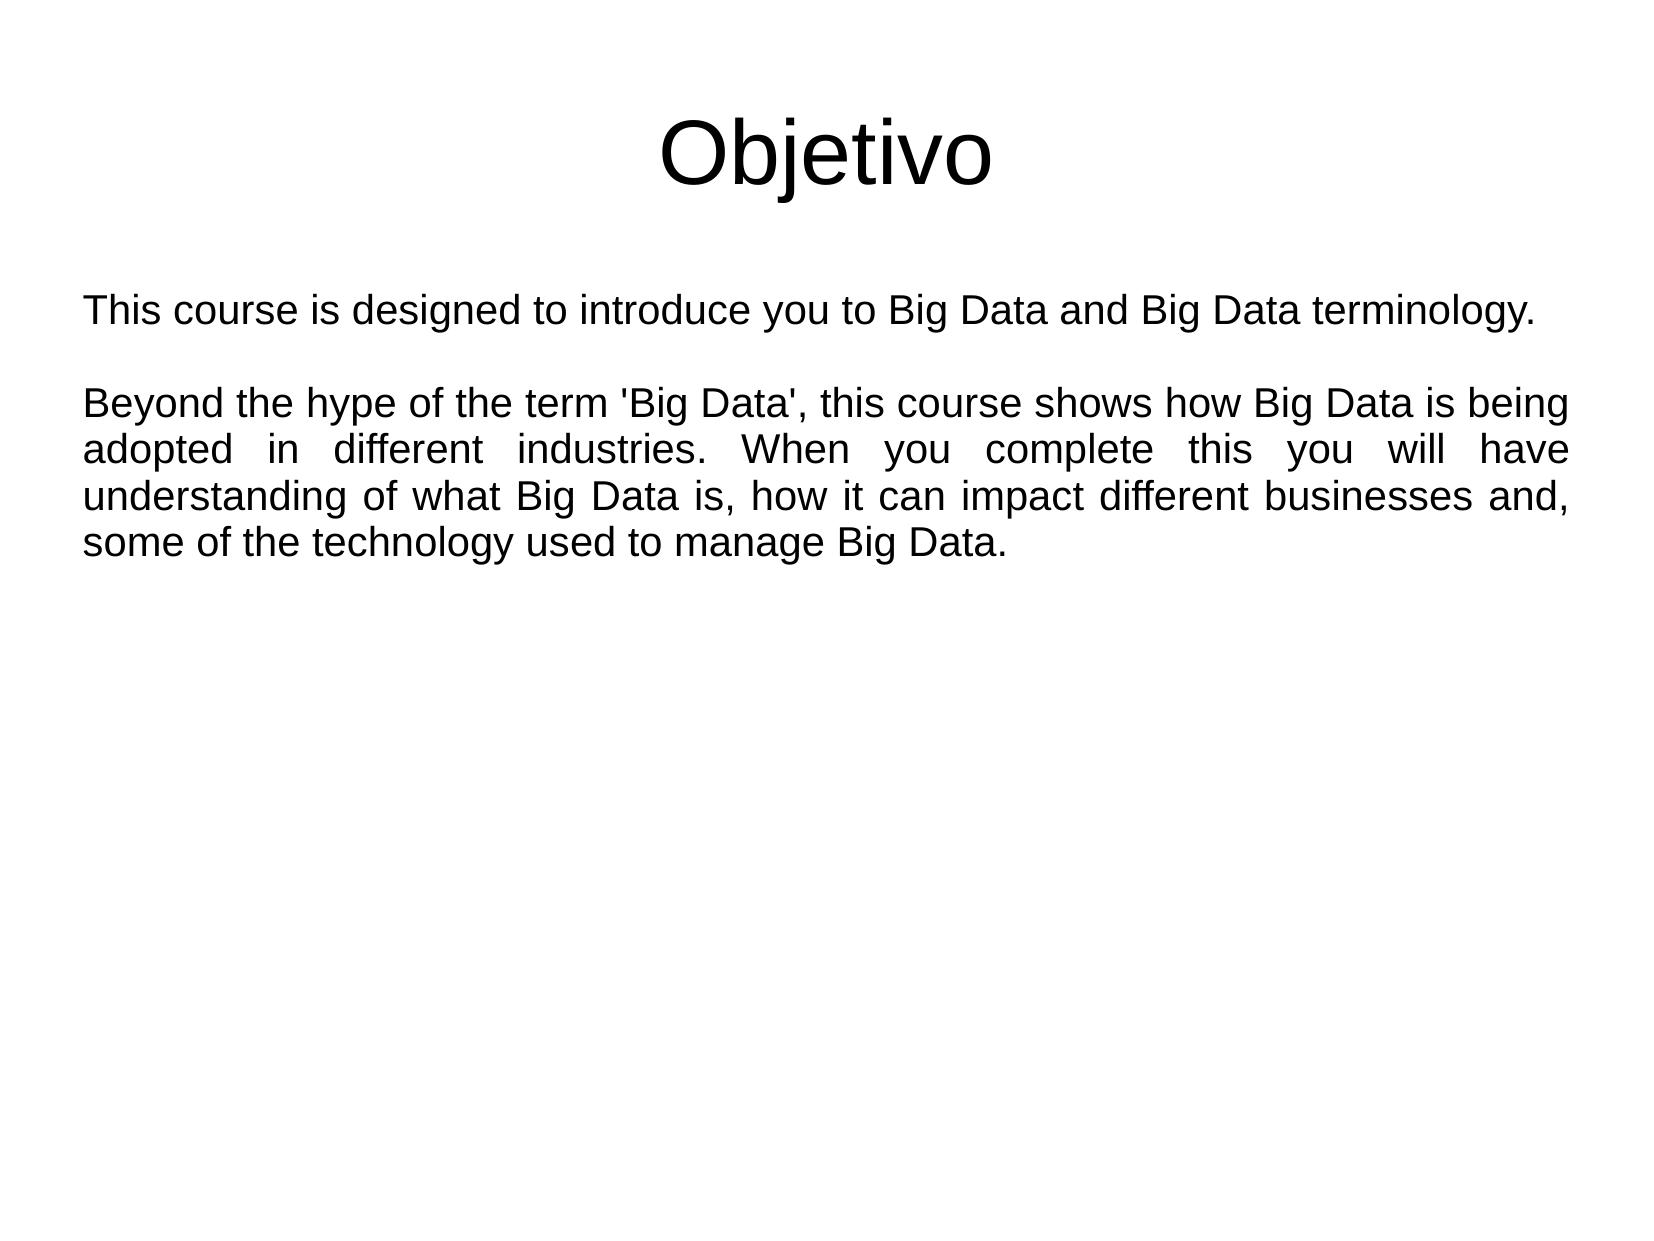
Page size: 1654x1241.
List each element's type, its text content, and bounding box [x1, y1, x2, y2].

subtitle This course is designed to introduce you to Big Data and Big Data terminology. Beyond the hype of the term 'Big Data', this course shows how Big Data is being adopted in different industries. When you complete this you will have understanding of what Big Data is, how it can impact different businesses and, some of the technology used to manage Big Data. [82, 213, 1571, 638]
title Objetivo [82, 49, 1571, 213]
